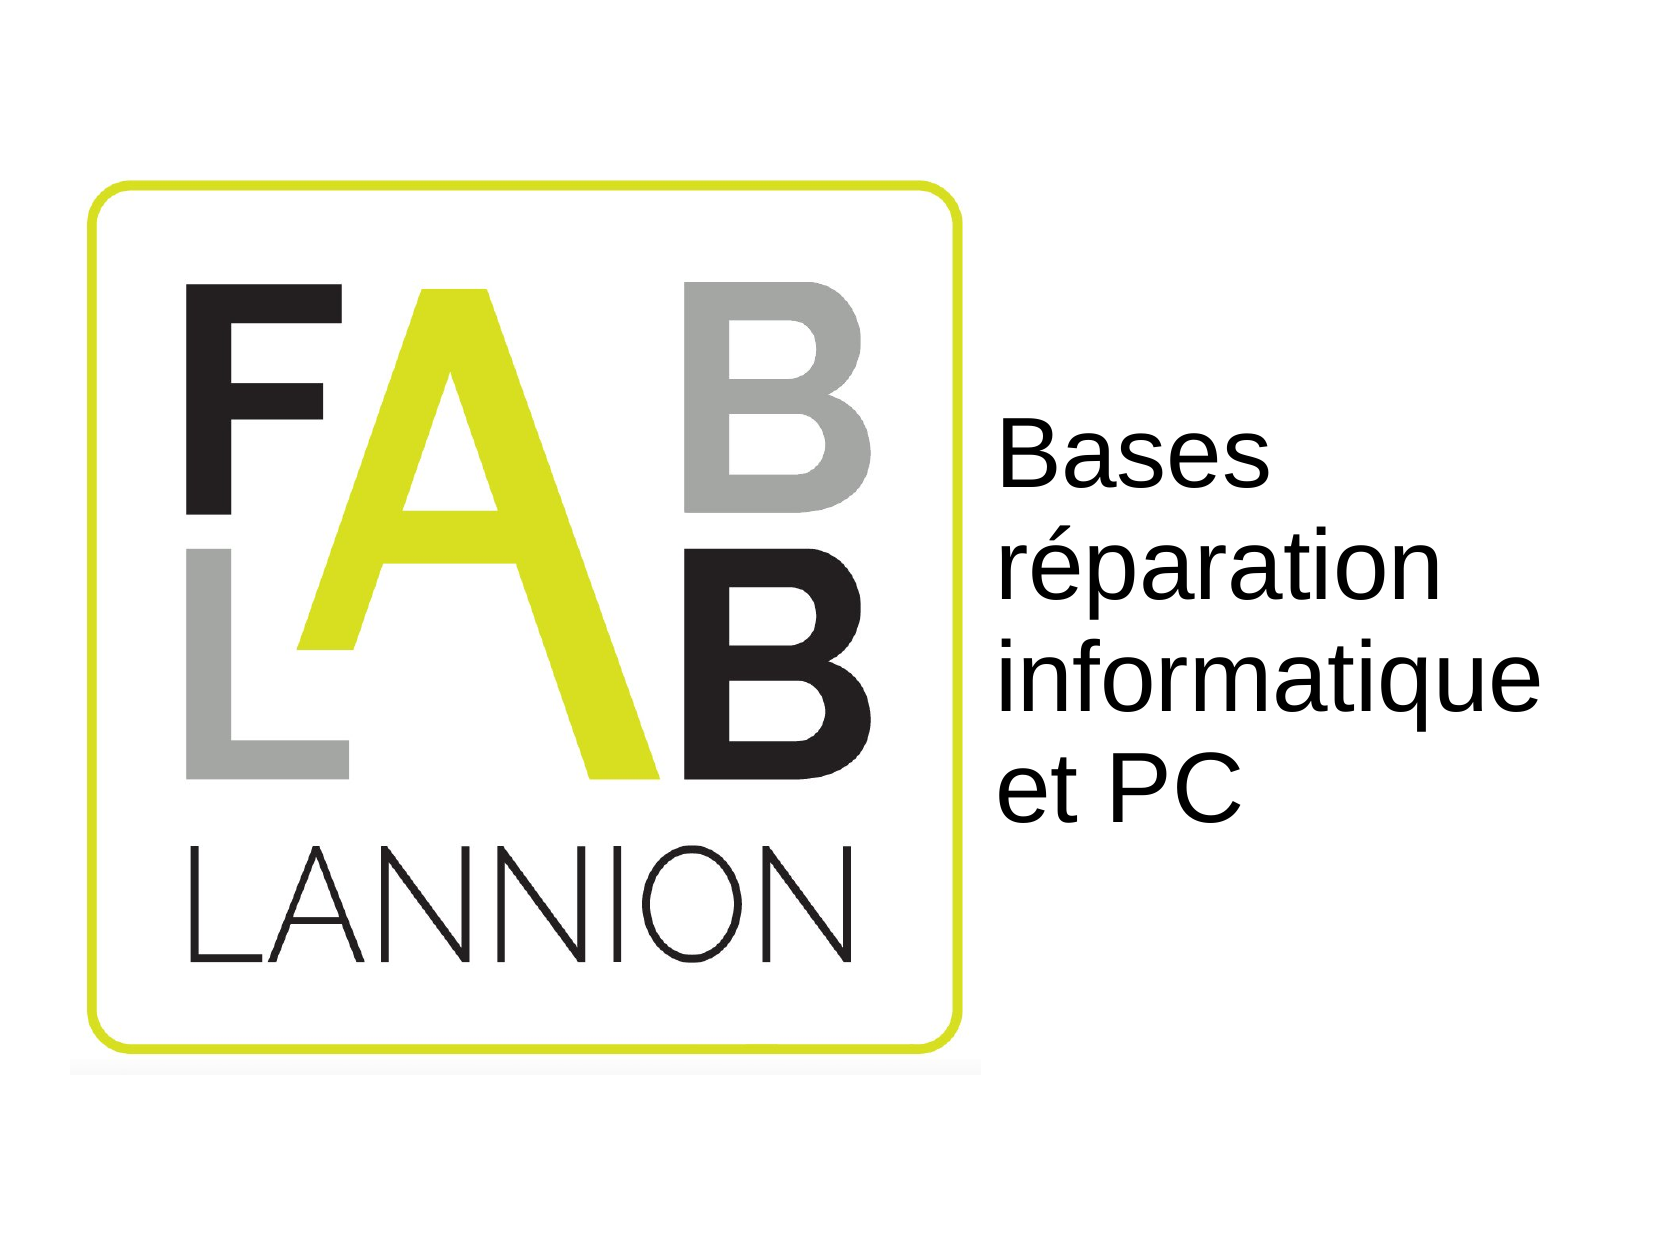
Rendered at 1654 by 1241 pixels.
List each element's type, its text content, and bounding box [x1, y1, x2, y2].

text_box Bases réparation informatique et PC [980, 389, 1607, 852]
picture [70, 165, 981, 1075]
